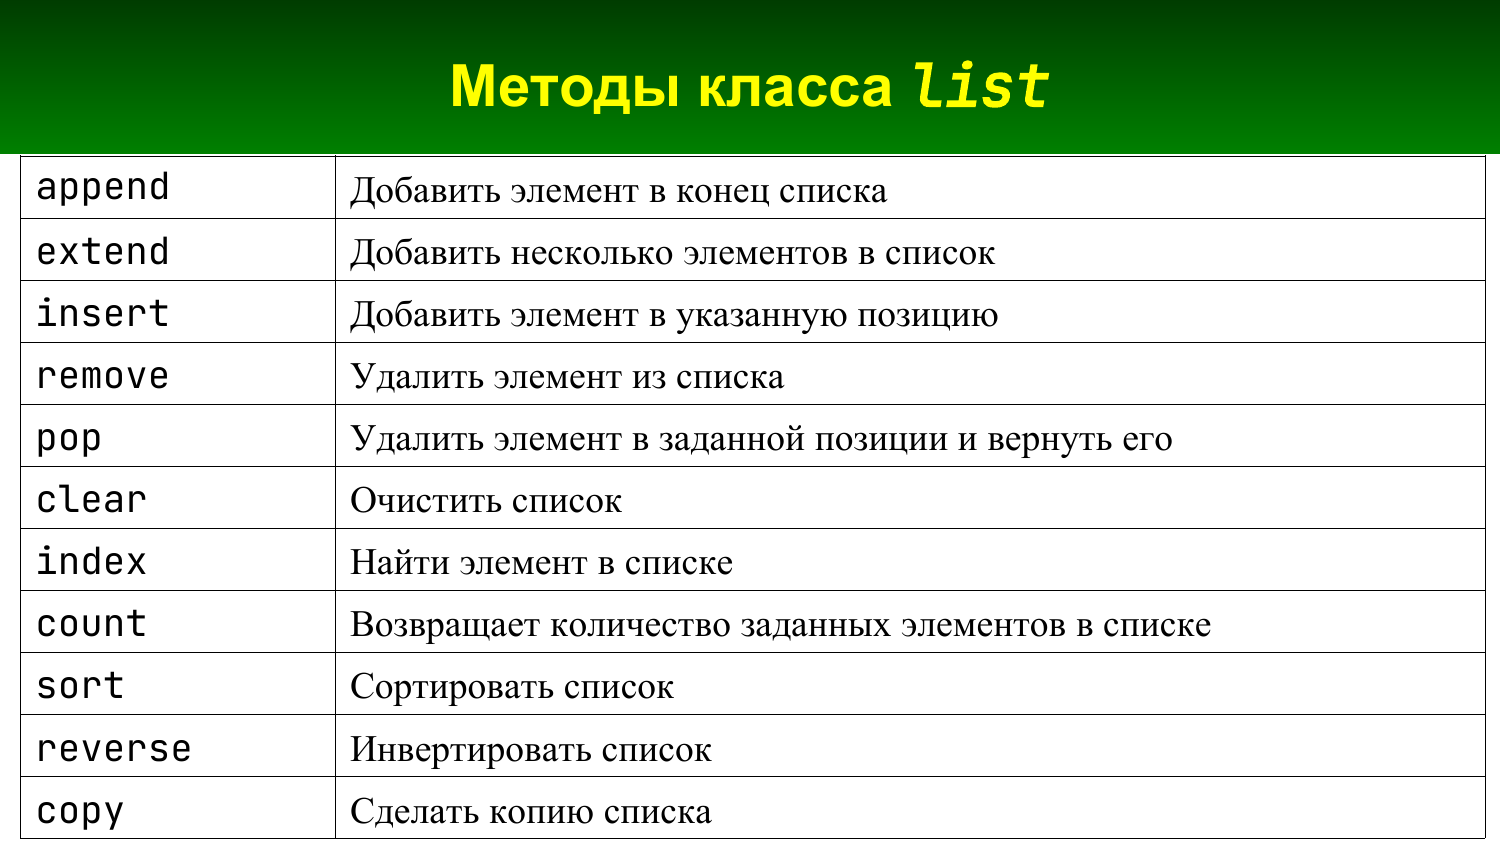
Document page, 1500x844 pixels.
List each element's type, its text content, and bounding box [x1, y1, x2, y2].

table_cell Сортировать список [336, 653, 1485, 714]
table_cell count [21, 591, 335, 652]
table_cell reverse [21, 715, 335, 776]
table_cell Добавить элемент в указанную позицию [336, 281, 1485, 342]
table_cell Удалить элемент из списка [336, 343, 1485, 404]
title Методы класса list [75, 11, 1426, 154]
table_cell copy [21, 777, 335, 838]
table_cell sort [21, 653, 335, 714]
table_cell Найти элемент в списке [336, 529, 1485, 590]
table_cell extend [21, 219, 335, 280]
table_cell Удалить элемент в заданной позиции и вернуть его [336, 405, 1485, 466]
table_cell index [21, 529, 335, 590]
table_cell clear [21, 467, 335, 528]
table_cell Инвертировать список [336, 715, 1485, 776]
table_cell insert [21, 281, 335, 342]
table_cell Возвращает количество заданных элементов в списке [336, 591, 1485, 652]
table_header Добавить элемент в конец списка [336, 157, 1485, 218]
table_cell Добавить несколько элементов в список [336, 219, 1485, 280]
table_cell remove [21, 343, 335, 404]
table_header append [21, 157, 335, 218]
table_cell pop [21, 405, 335, 466]
table_cell Сделать копию списка [336, 777, 1485, 838]
table_cell Очистить список [336, 467, 1485, 528]
